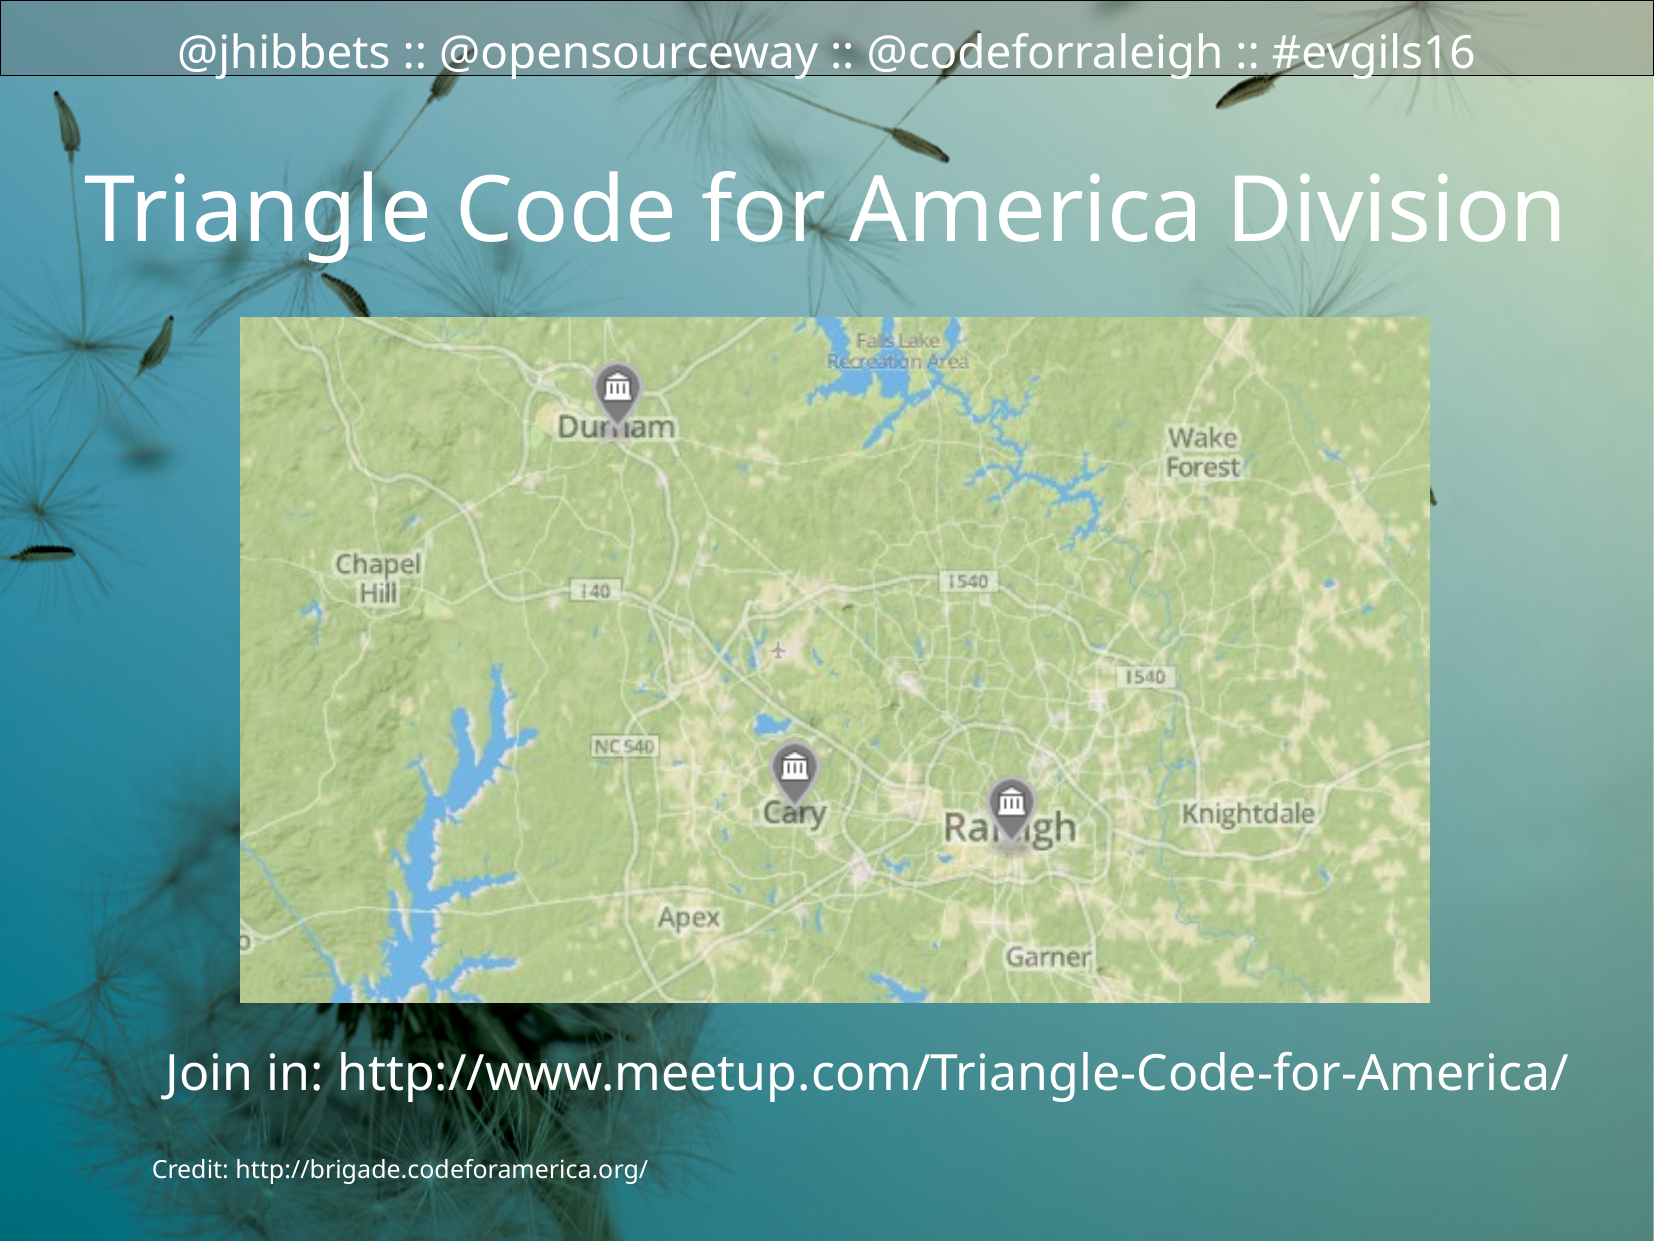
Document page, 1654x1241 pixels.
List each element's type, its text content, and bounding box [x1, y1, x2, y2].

title Triangle Code for America Division [82, 102, 1571, 310]
picture [0, 76, 1654, 1241]
text_box Credit: http://brigade.codeforamerica.org/ [137, 1144, 671, 1188]
text_box Join in: http://www.meetup.com/Triangle-Code-for-America/ [151, 1029, 1593, 1169]
